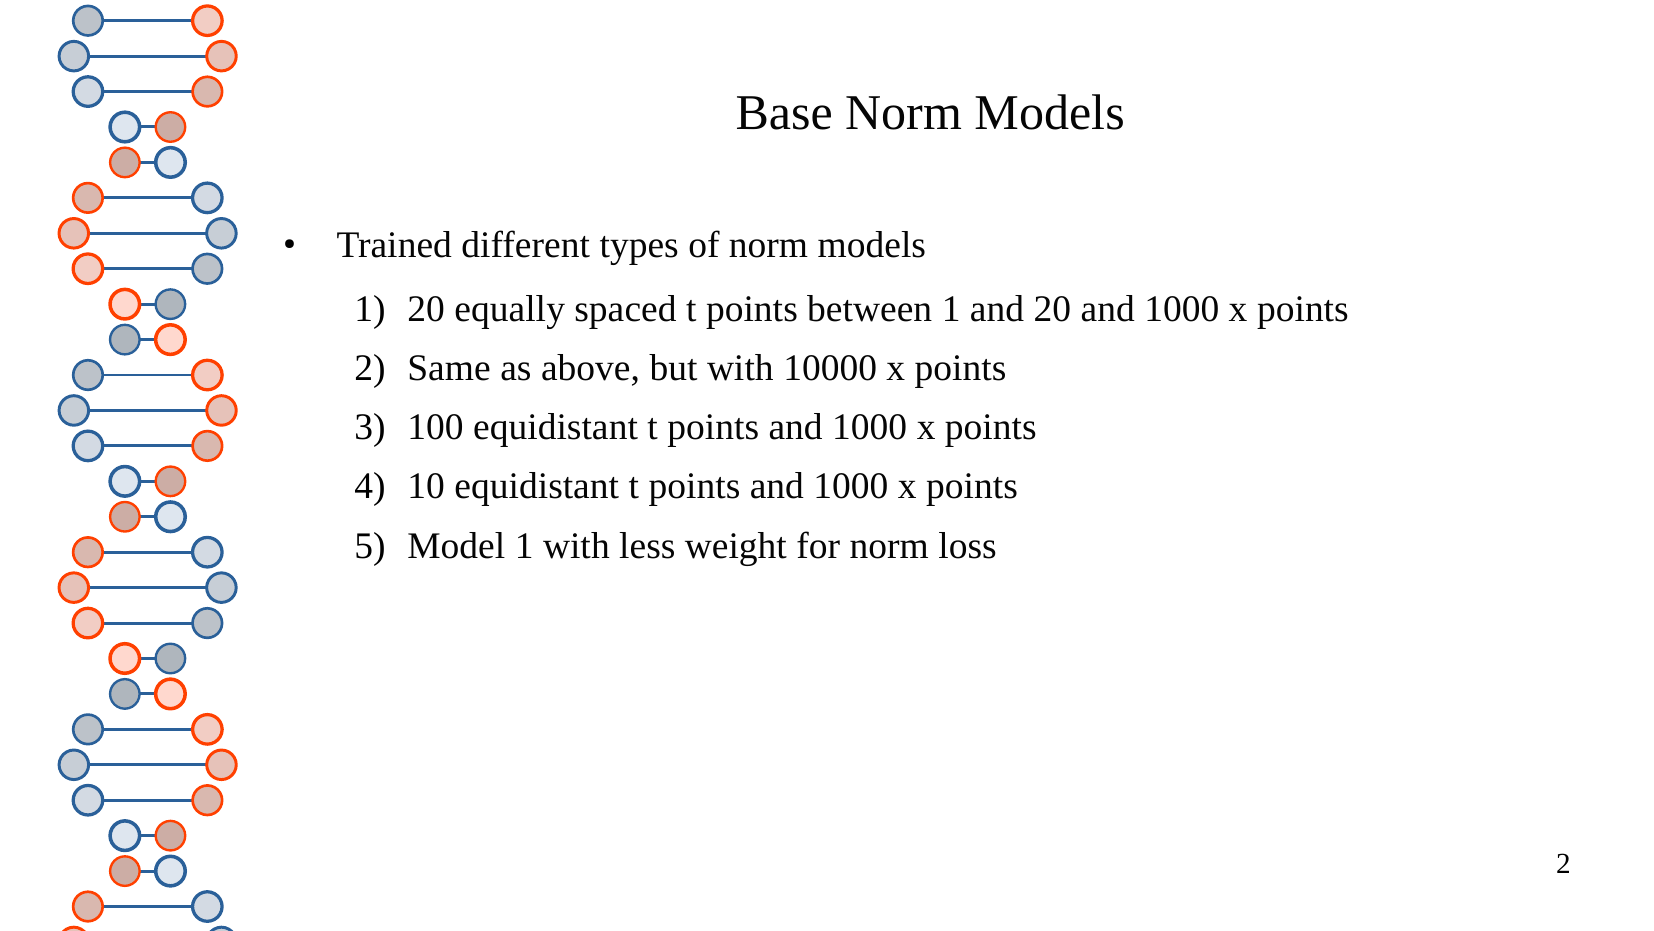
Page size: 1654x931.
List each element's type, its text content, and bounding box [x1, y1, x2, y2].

list Trained different types of norm models 20 equally spaced t points between 1 and 20 and 1000 x points Same as above, but with 10000 x points 100 equidistant t points and 1000 x points 10 equidistant t points and 1000 x points Model 1 with less weight for norm loss [265, 224, 1595, 764]
title Base Norm Models [265, 35, 1595, 189]
